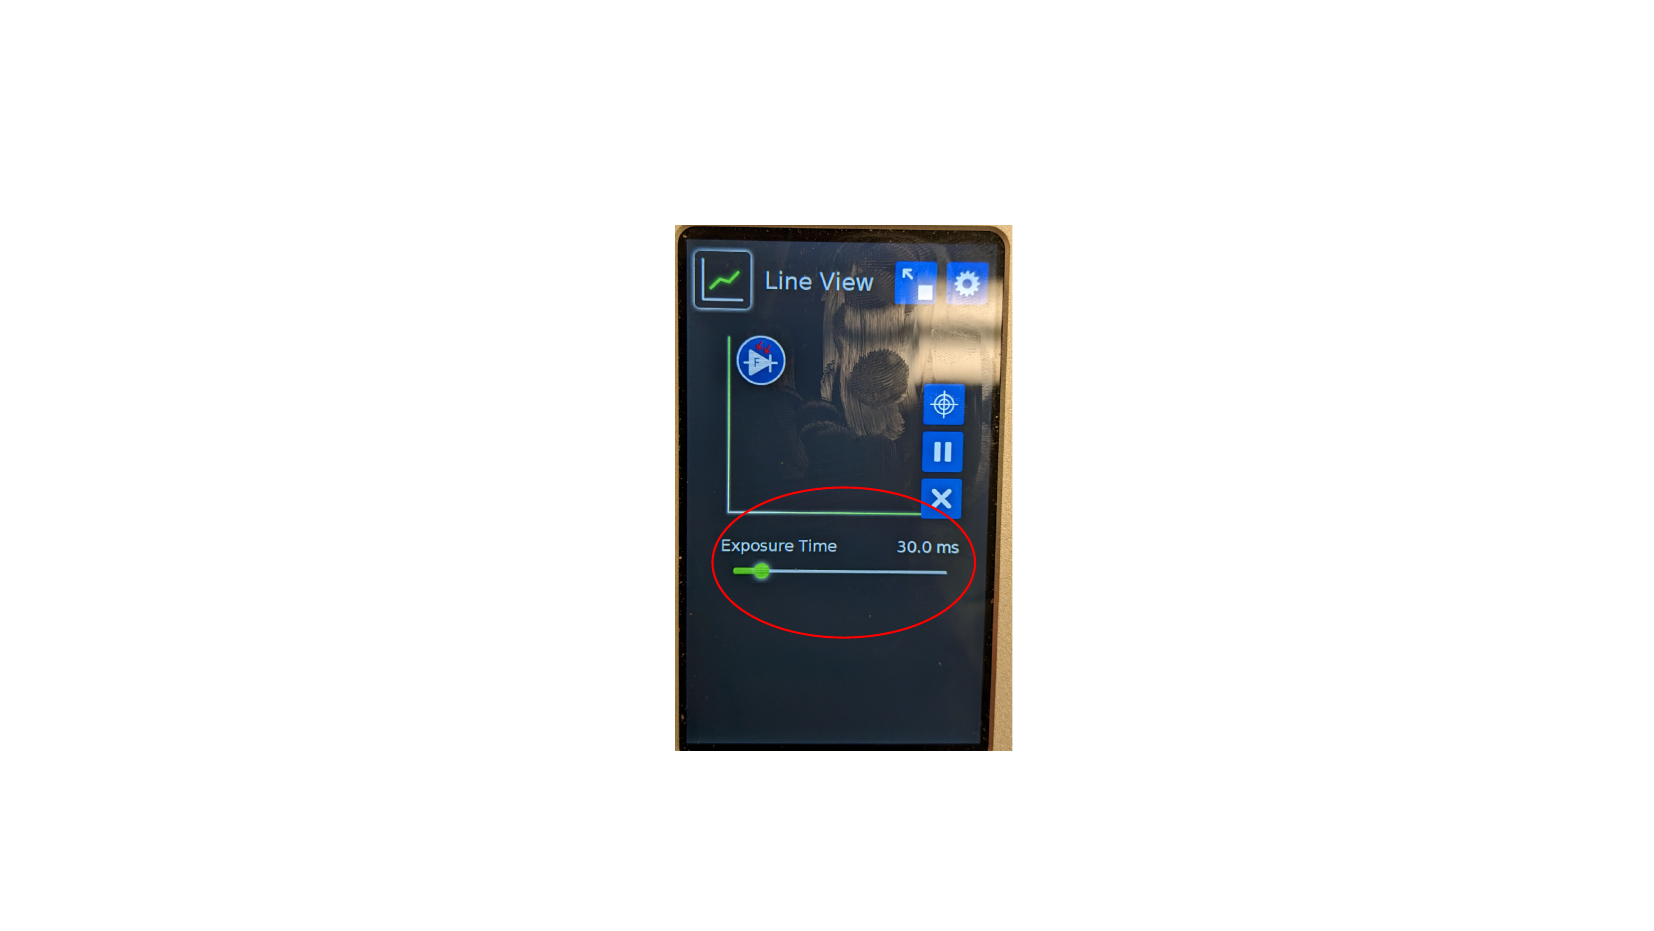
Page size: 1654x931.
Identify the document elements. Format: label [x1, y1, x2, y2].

picture [675, 225, 1013, 751]
